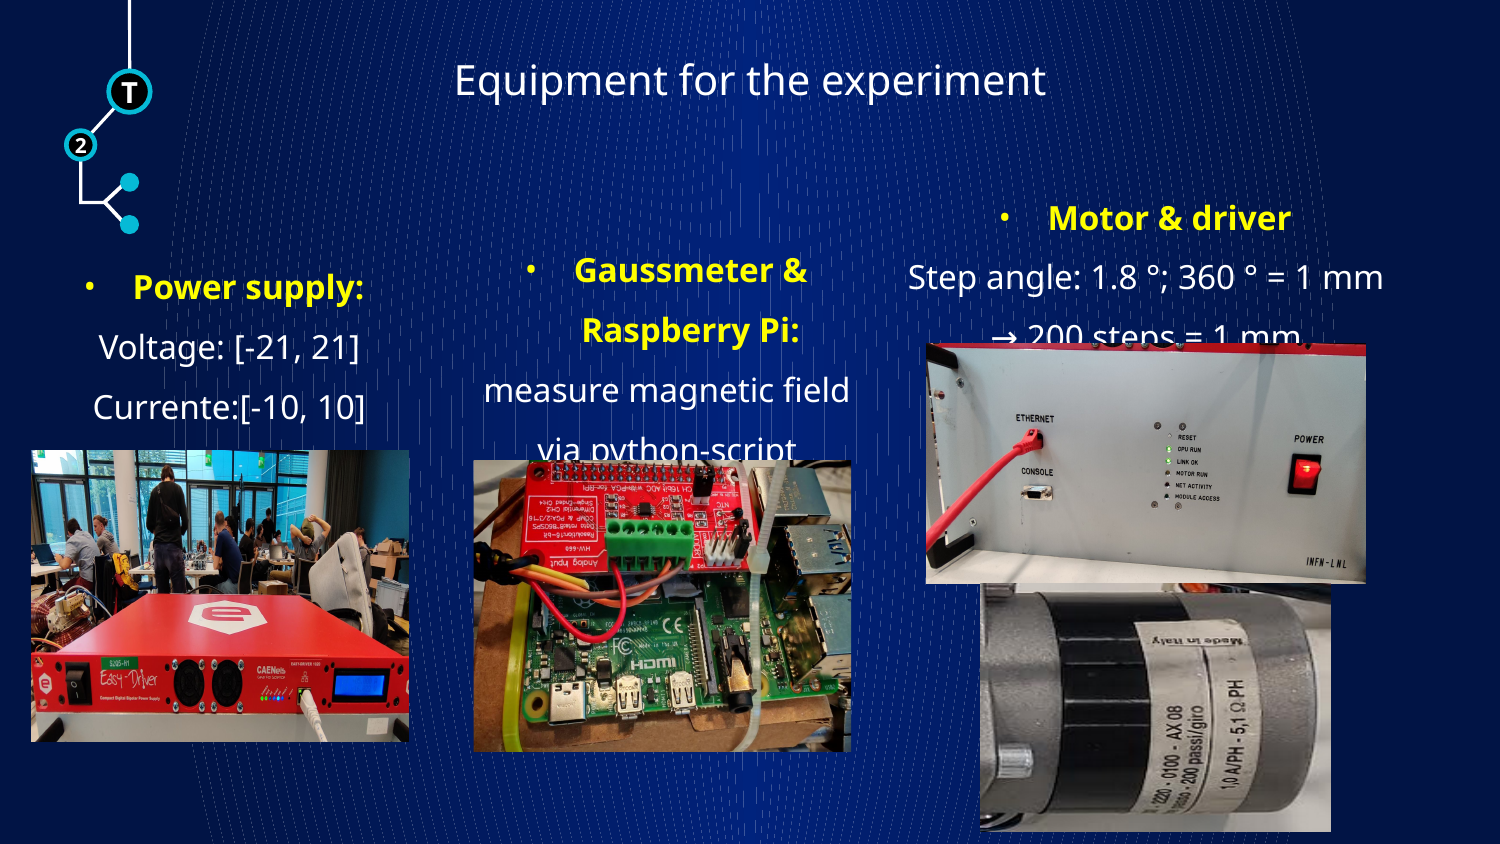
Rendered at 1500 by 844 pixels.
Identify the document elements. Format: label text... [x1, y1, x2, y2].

title Equipment for the experiment [354, 39, 1146, 124]
picture [926, 343, 1366, 833]
text_box Motor & driver Step angle: 1.8 °; 360 ° = 1 mm → 200 steps = 1 mm [806, 161, 1486, 353]
text_box Gaussmeter & Raspberry Pi: measure magnetic field via python-script [462, 214, 873, 396]
text_box Power supply: Voltage: [-21, 21] Currente:[-10, 10] [40, 231, 419, 434]
picture [473, 460, 852, 752]
text_box T [108, 70, 151, 113]
text_box 2 [66, 130, 95, 160]
text_box [122, 217, 137, 231]
text_box [122, 175, 137, 190]
picture [31, 450, 409, 742]
